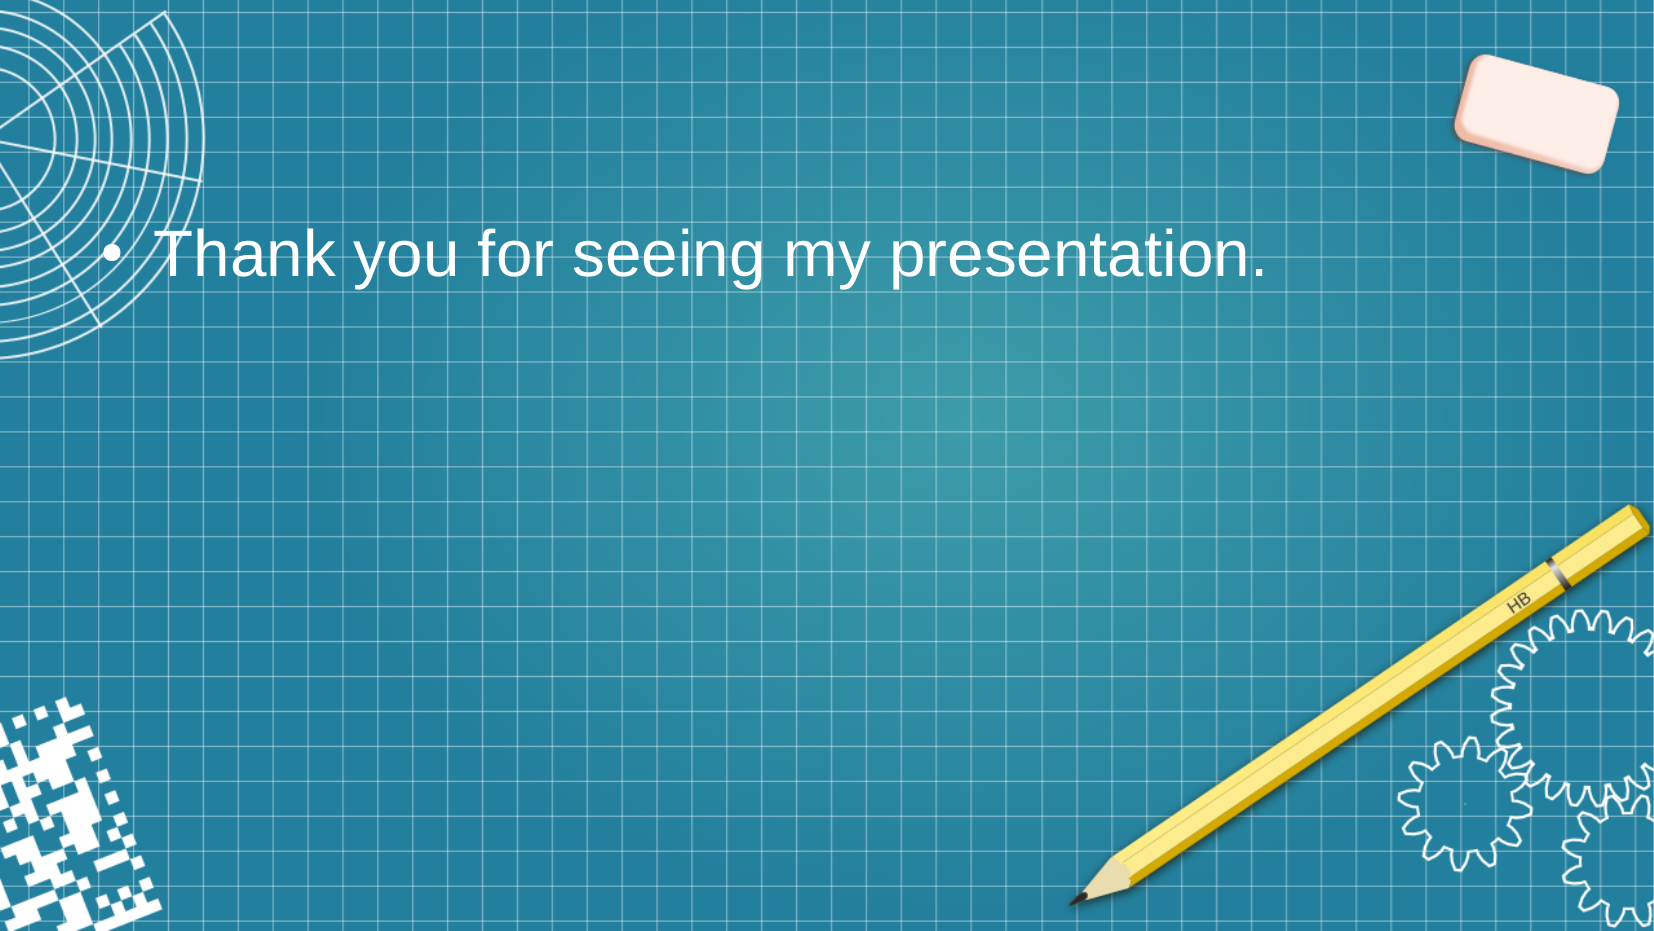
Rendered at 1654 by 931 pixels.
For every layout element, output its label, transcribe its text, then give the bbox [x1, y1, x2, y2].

list Thank you for seeing my presentation. [82, 217, 1571, 758]
picture [0, 0, 1654, 931]
